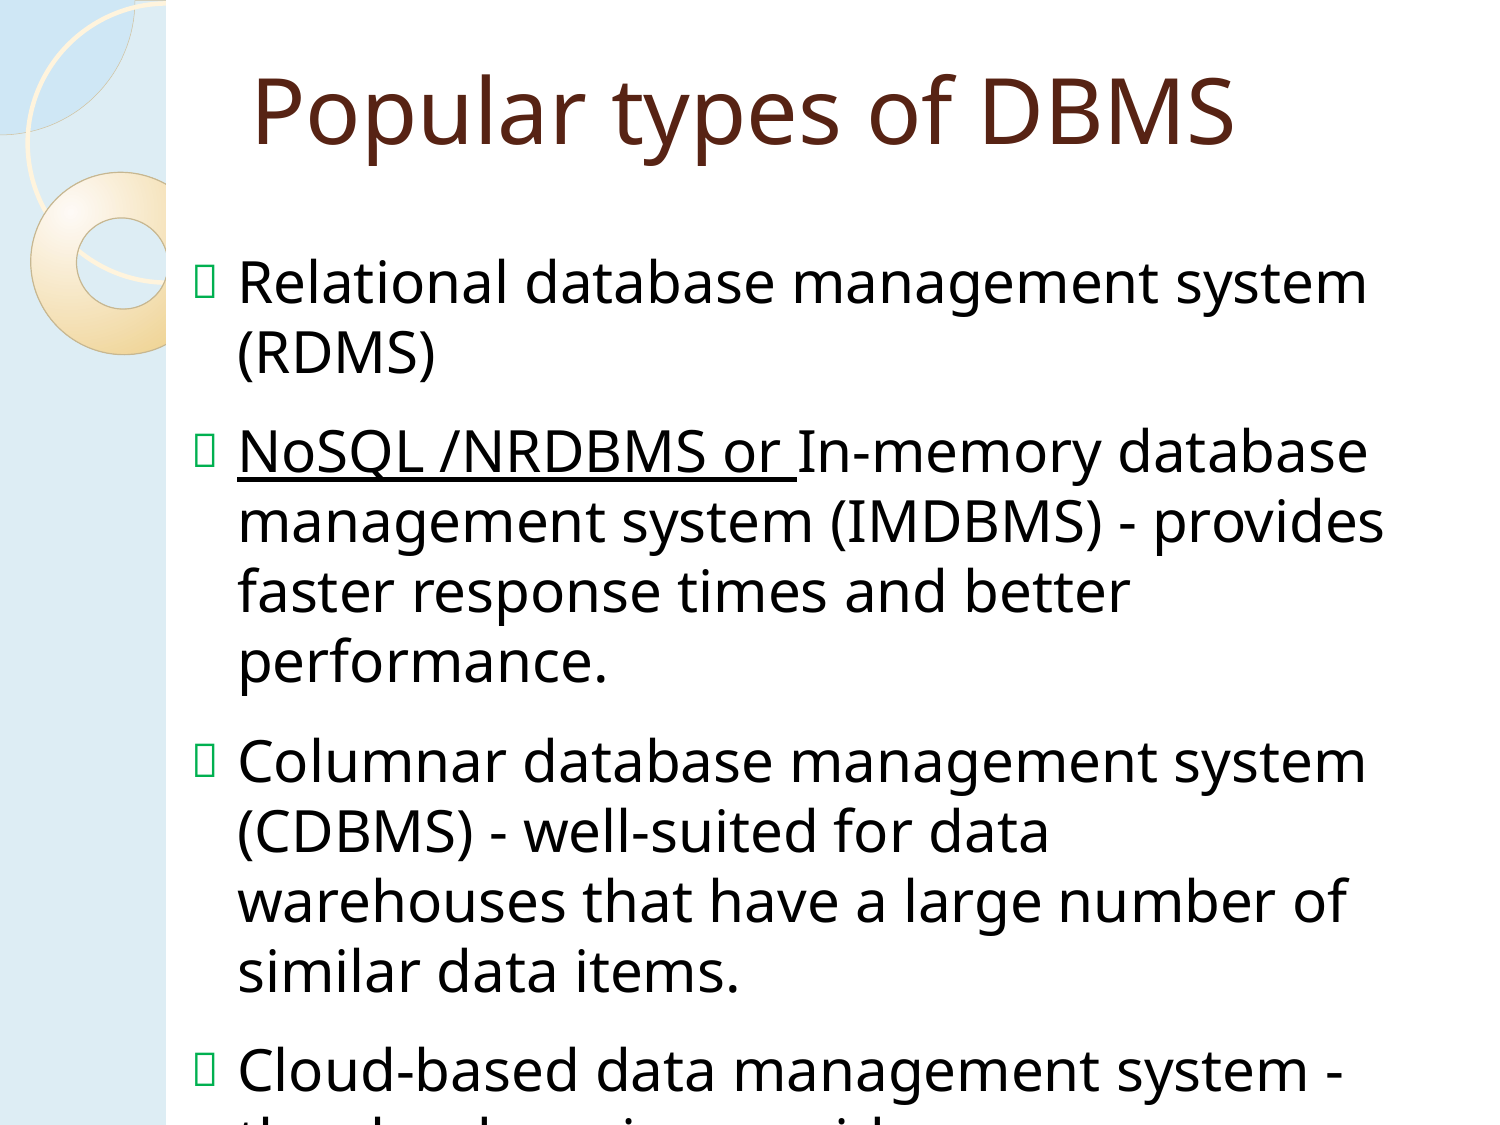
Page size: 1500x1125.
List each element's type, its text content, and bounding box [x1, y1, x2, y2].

list Relational database management system (RDMS) NoSQL /NRDBMS or In-memory database management system (IMDBMS) - provides faster response times and better performance. Columnar database management system (CDBMS) - well-suited for data warehouses that have a large number of similar data items. Cloud-based data management system - the cloud service provider. [162, 237, 1466, 1025]
title Popular types of DBMS [235, 45, 1466, 233]
